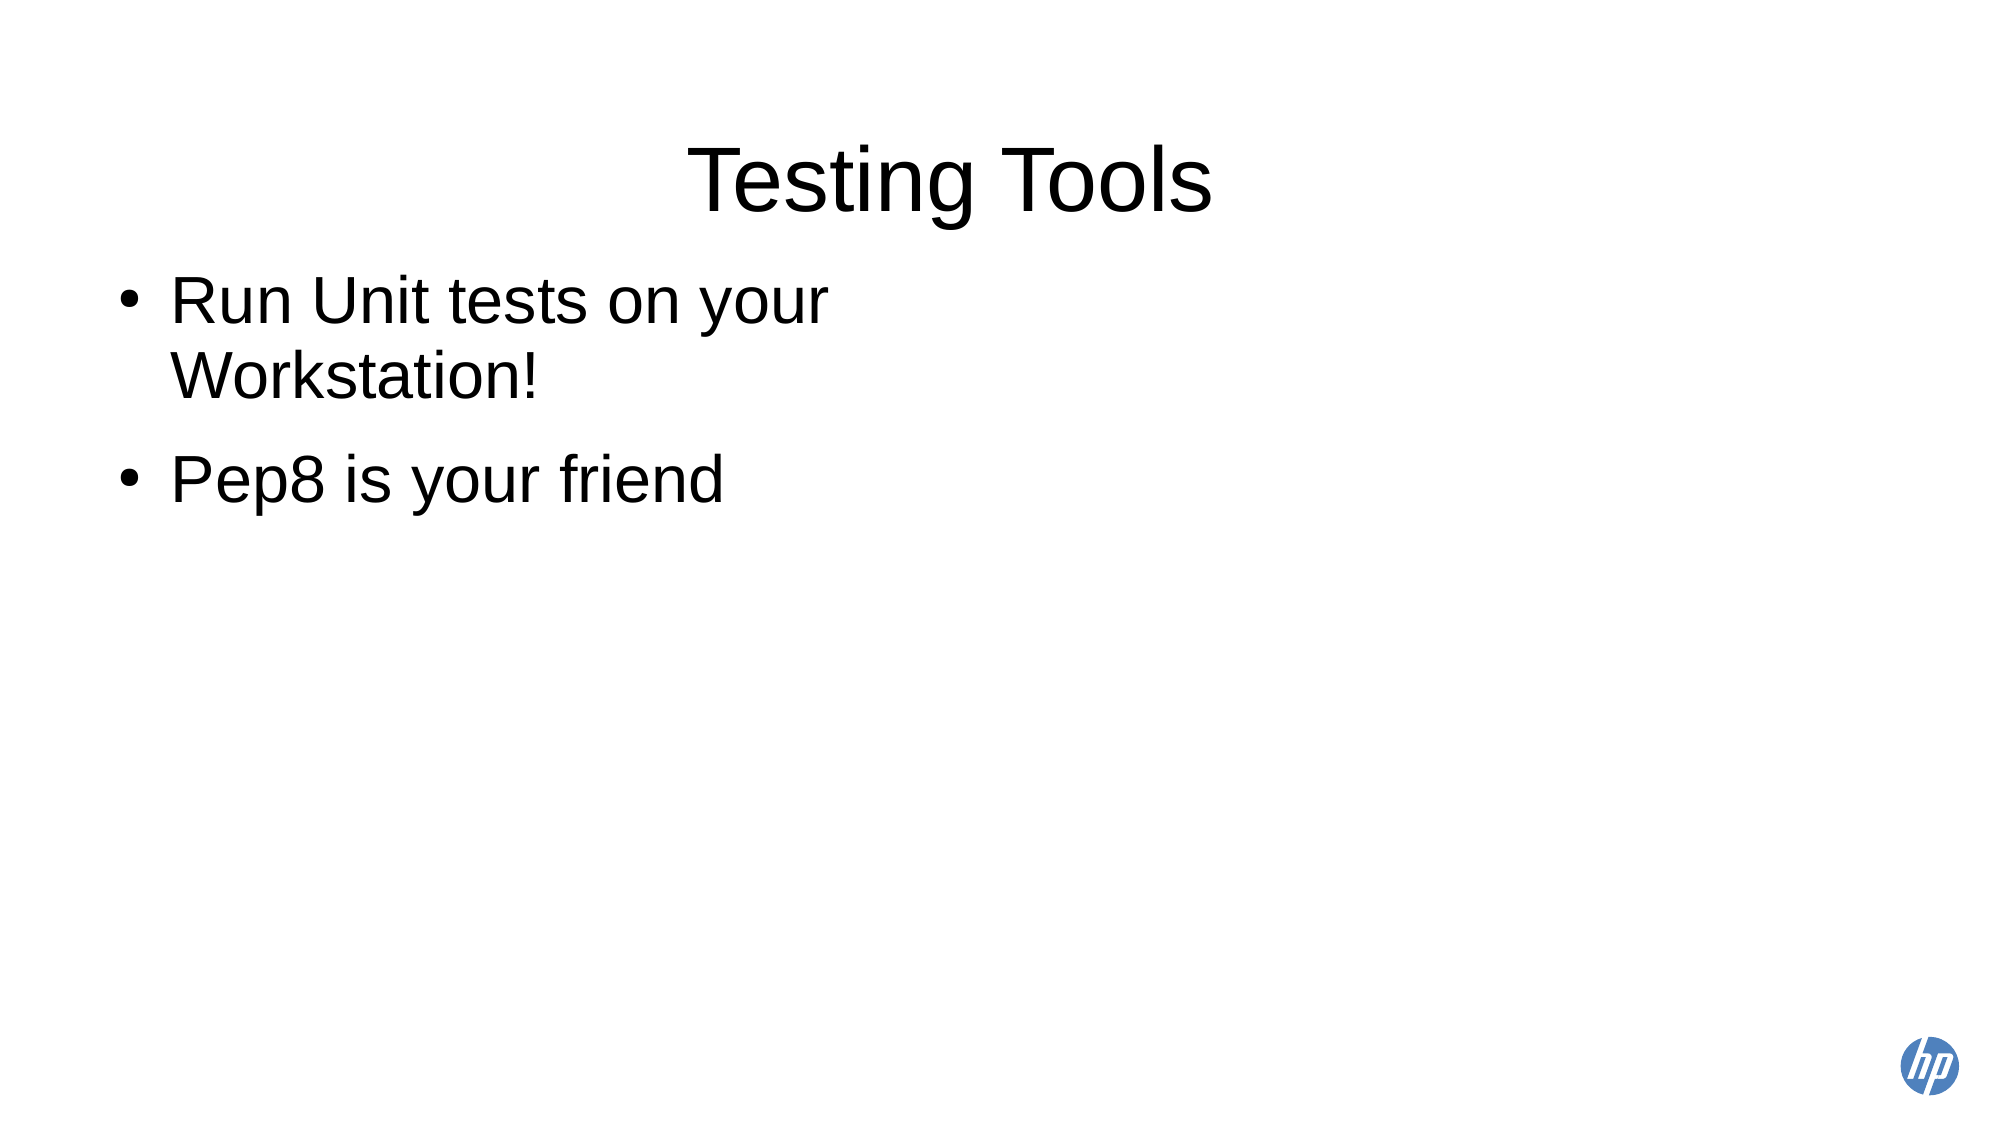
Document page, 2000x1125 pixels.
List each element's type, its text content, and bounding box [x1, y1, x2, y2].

list Run Unit tests on your Workstation! Pep8 is your friend [99, 263, 978, 916]
title Testing Tools [201, 52, 1701, 308]
